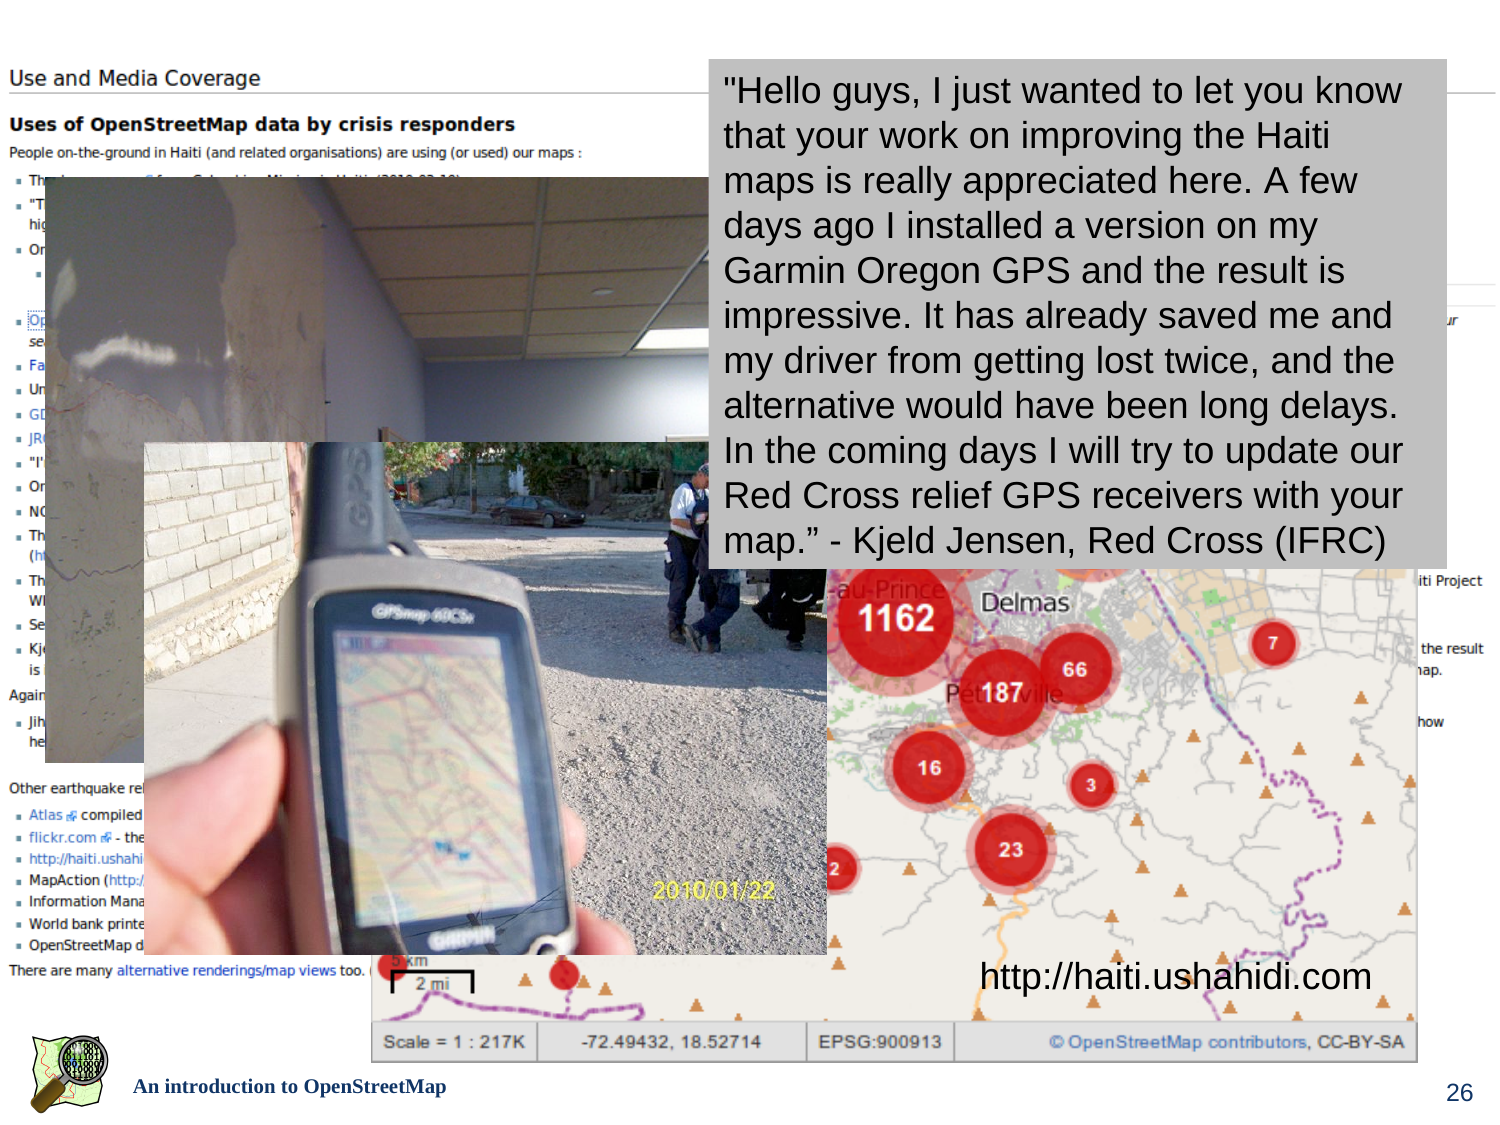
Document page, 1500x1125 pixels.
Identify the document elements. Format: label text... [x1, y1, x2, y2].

text_box "Hello guys, I just wanted to let you know that your work on improving the Haiti maps is really appreciated here. A few days ago I installed a version on my Garmin Oregon GPS and the result is impressive. It has already saved me and my driver from getting lost twice, and the alternative would have been long delays. In the coming days I will try to update our Red Cross relief GPS receivers with your map.” - Kjeld Jensen, Red Cross (IFRC) [708, 59, 1447, 569]
picture [29, 1033, 110, 1114]
picture [0, 58, 1500, 1063]
text_box http://haiti.ushahidi.com [964, 944, 1388, 1035]
